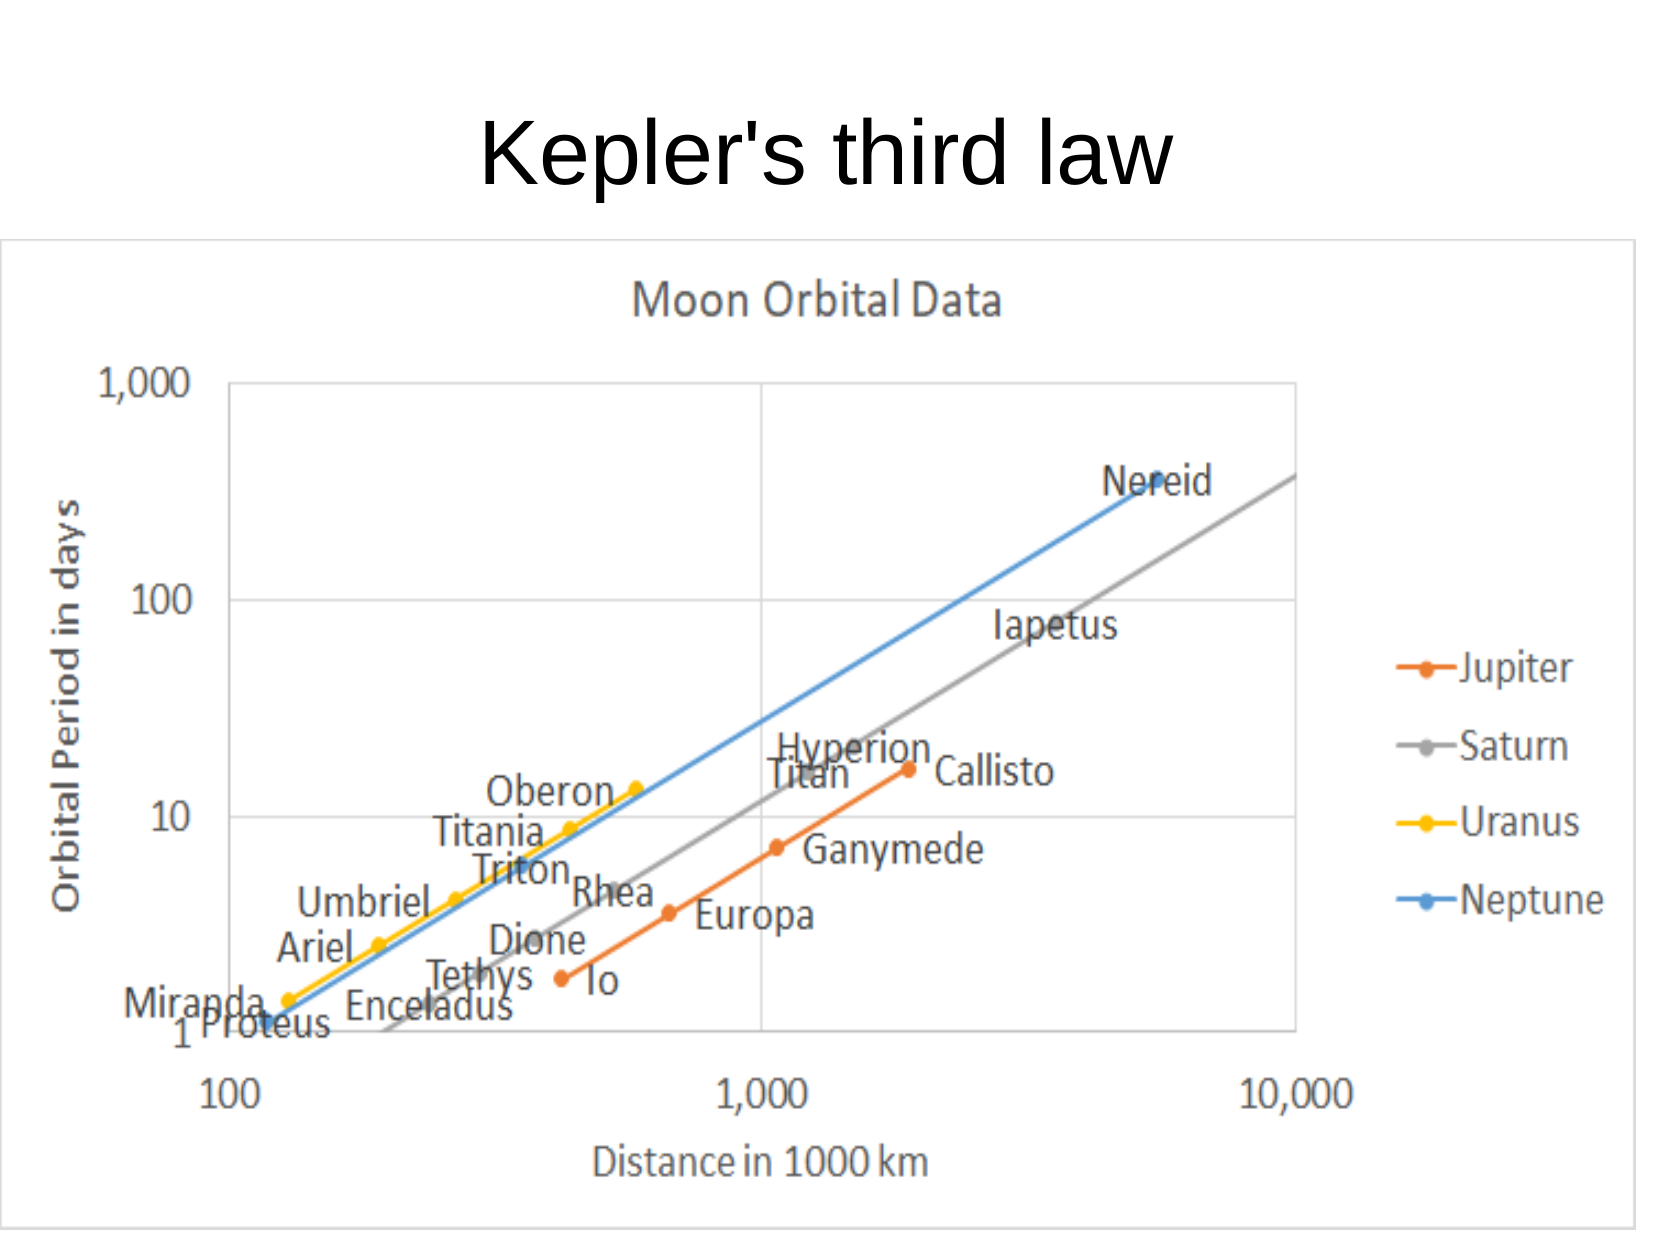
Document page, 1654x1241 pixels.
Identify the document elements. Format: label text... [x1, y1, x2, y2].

picture [0, 239, 1636, 1231]
title Kepler's third law [82, 49, 1571, 239]
